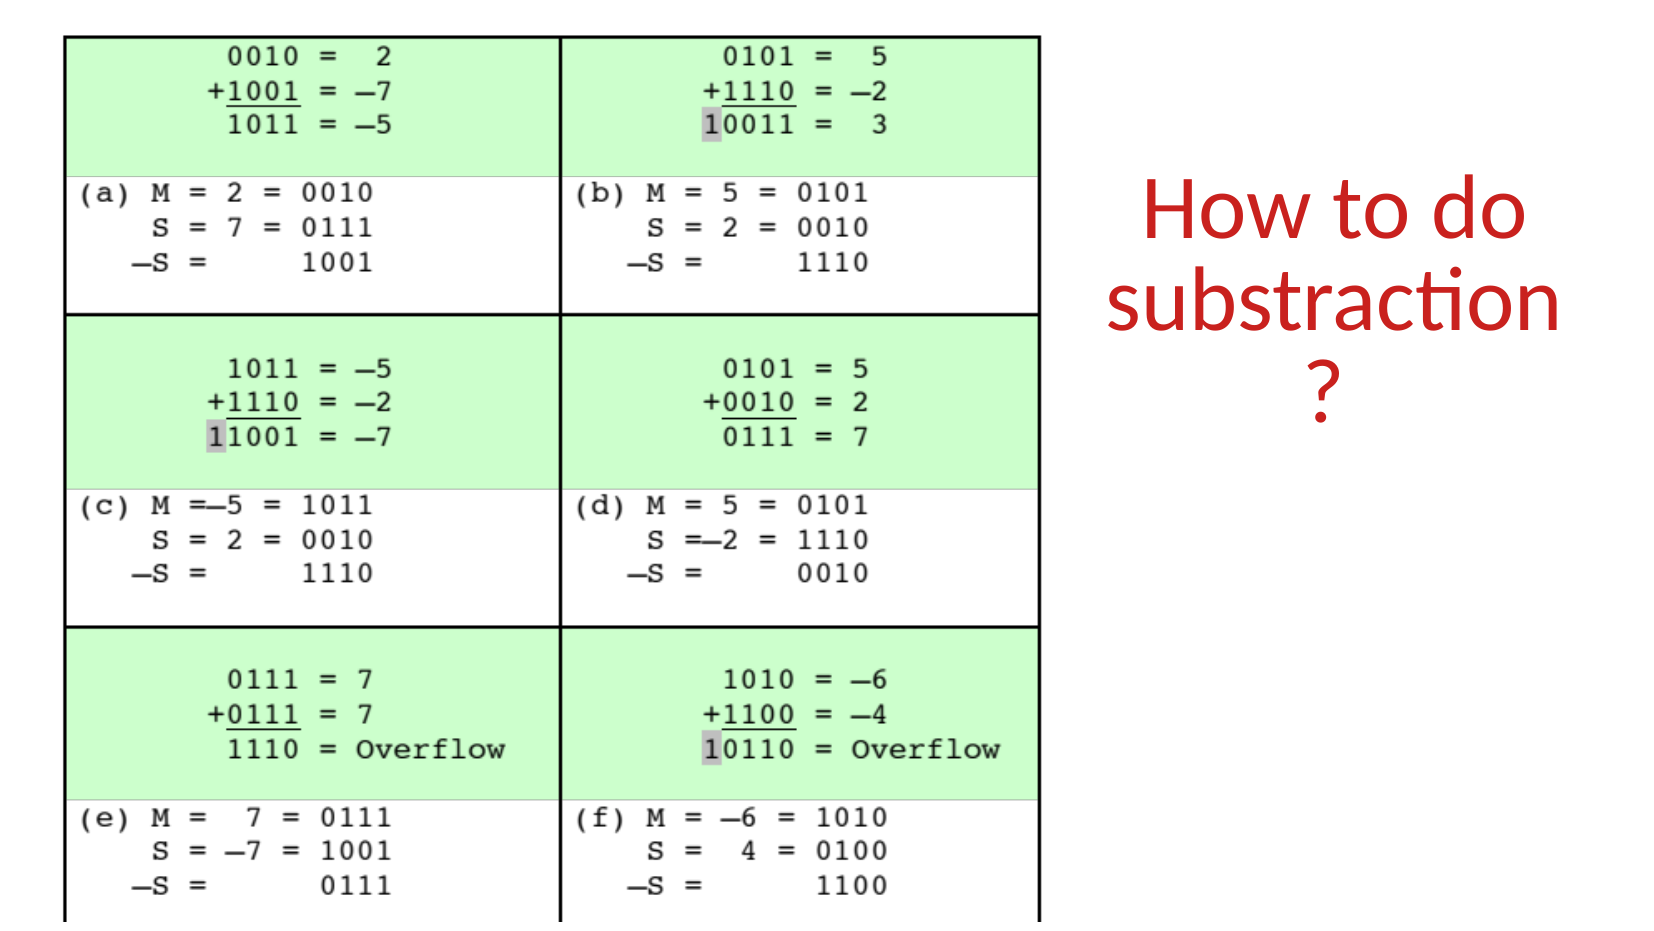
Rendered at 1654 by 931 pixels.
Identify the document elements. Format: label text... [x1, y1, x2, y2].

title How to do substraction? [1098, 37, 1571, 579]
picture [59, 13, 1052, 922]
